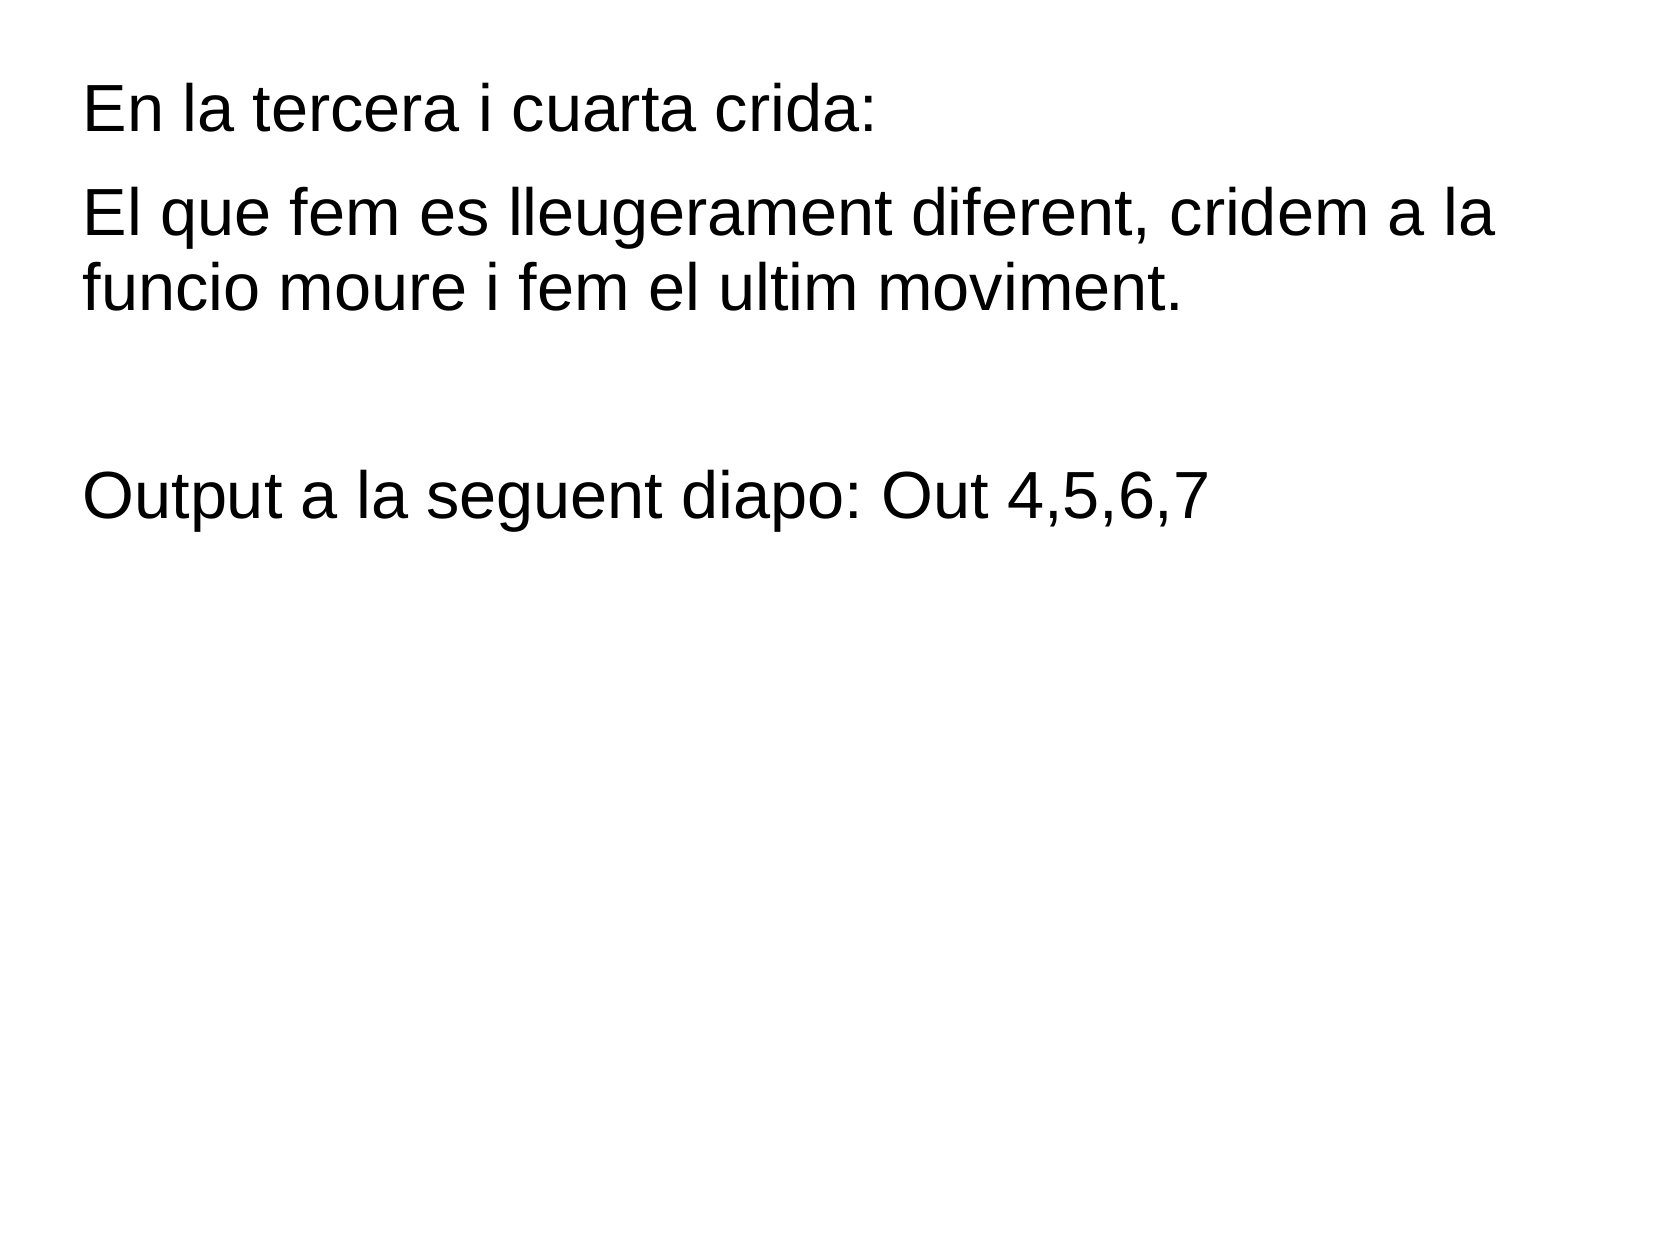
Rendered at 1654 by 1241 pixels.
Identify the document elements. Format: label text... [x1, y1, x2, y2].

list En la tercera i cuarta crida: El que fem es lleugerament diferent, cridem a la funcio moure i fem el ultim moviment. Output a la seguent diapo: Out 4,5,6,7 [82, 70, 1571, 1010]
